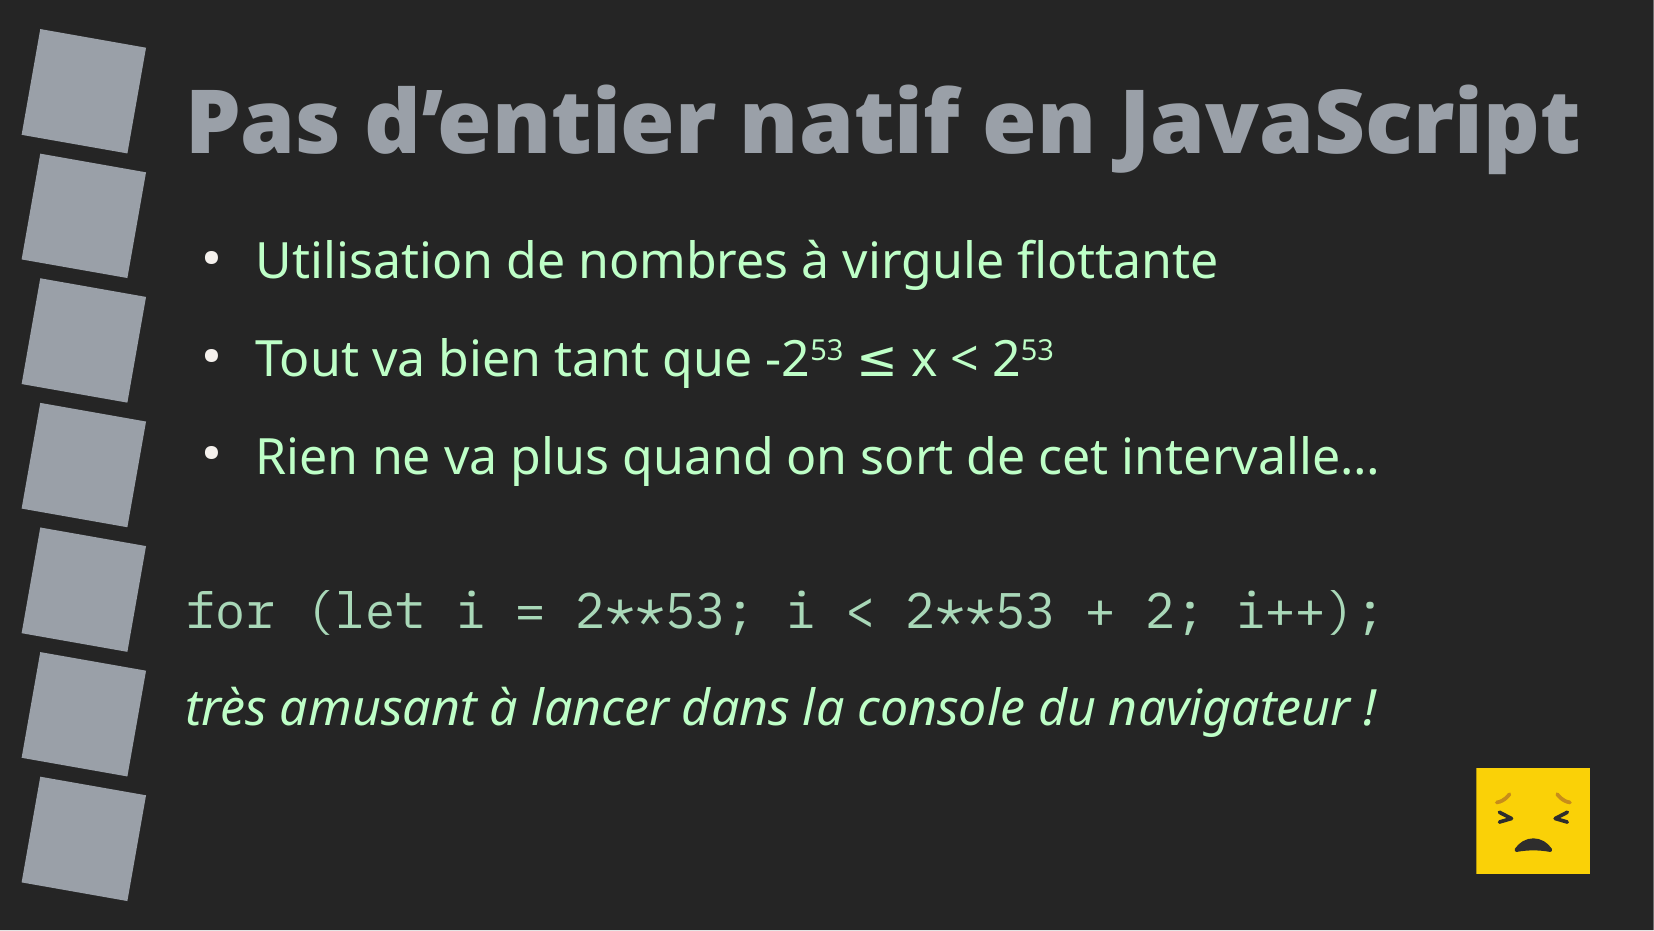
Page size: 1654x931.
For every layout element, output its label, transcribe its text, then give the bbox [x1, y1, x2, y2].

picture [1476, 767, 1591, 874]
list Utilisation de nombres à virgule flottante Tout va bien tant que -253 ≤ x < 253 Rien ne va plus quand on sort de cet intervalle… [184, 225, 1636, 547]
title Pas d’entier natif en JavaScript [184, 59, 1654, 154]
list for (let i = 2**53; i < 2**53 + 2; i++); très amusant à lancer dans la console du navigateur ! [184, 577, 1636, 900]
